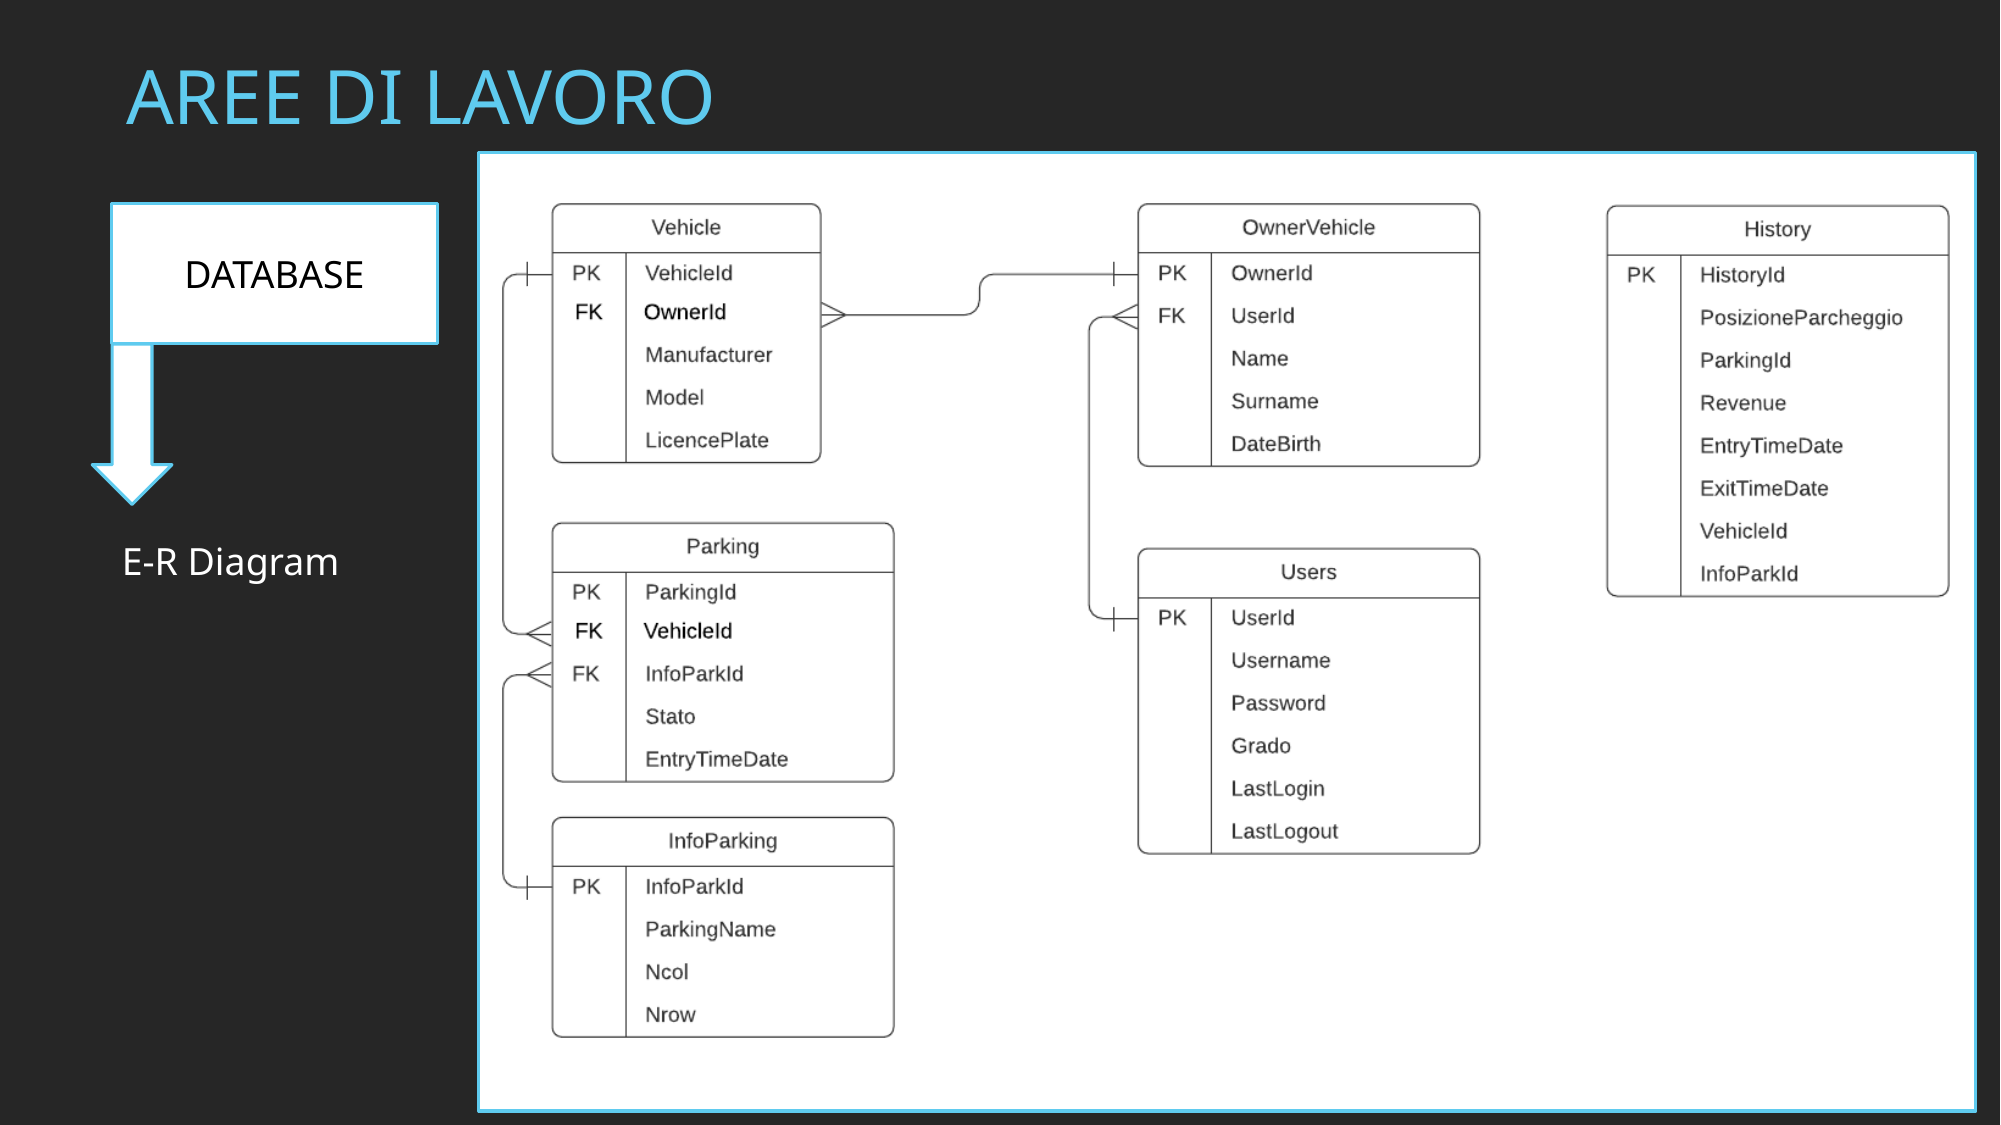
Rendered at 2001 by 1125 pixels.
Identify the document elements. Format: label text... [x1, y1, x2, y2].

title AREE DI LAVORO [111, 41, 1522, 182]
text_box [92, 344, 172, 505]
picture [478, 179, 1973, 1061]
text_box DATABASE [169, 243, 478, 304]
text_box E-R Diagram [106, 530, 356, 591]
text_box [111, 204, 437, 343]
text_box [479, 152, 1976, 1111]
